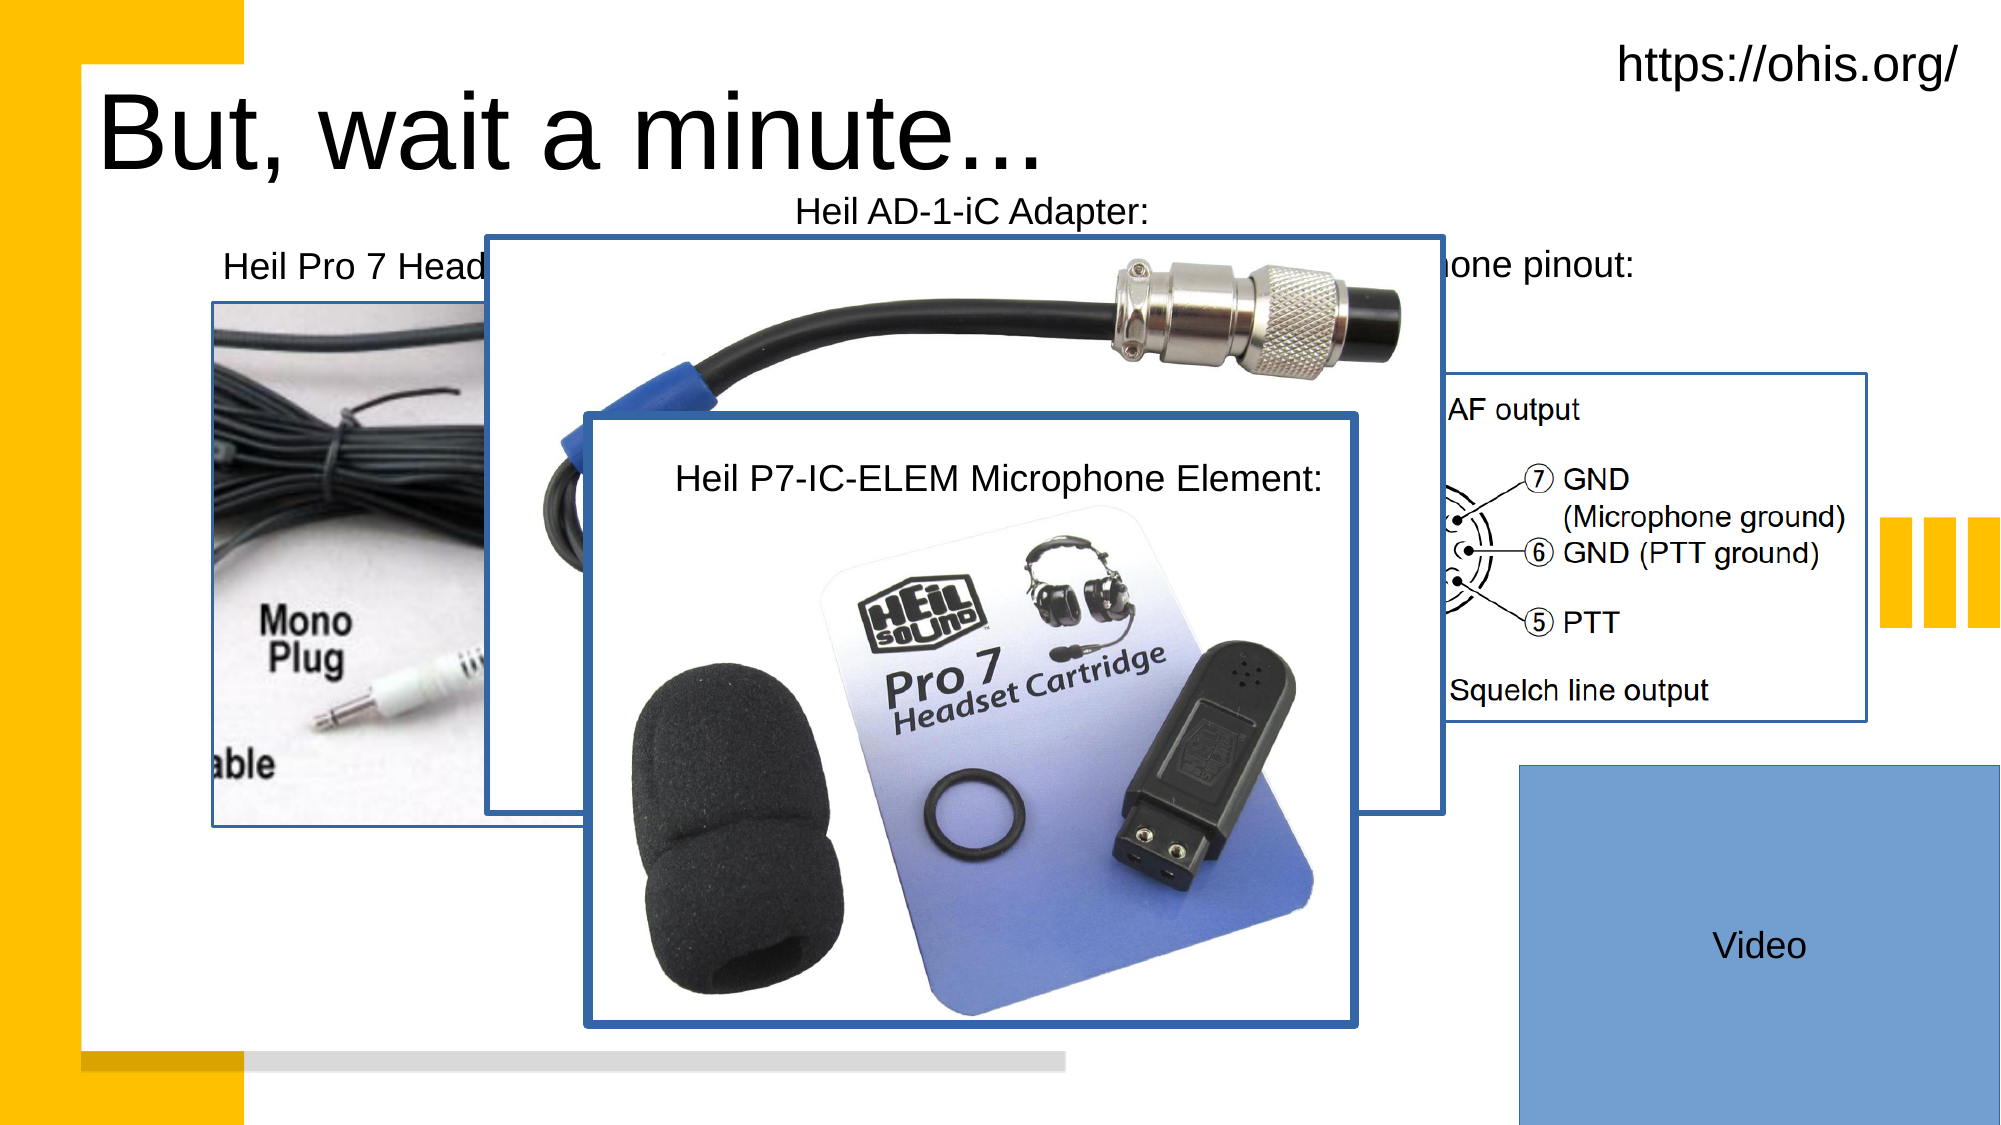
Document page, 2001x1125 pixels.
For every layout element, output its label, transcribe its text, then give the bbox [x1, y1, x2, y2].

picture [1446, 375, 1866, 721]
picture [490, 240, 1441, 811]
text_box Heil Pro 7 Headset: [207, 238, 484, 296]
text_box https://ohis.org/ [1590, 29, 1974, 105]
text_box [0, 0, 2000, 1125]
text_box Heil P7-IC-ELEM Microphone Element: [660, 450, 1339, 507]
text_box Heil AD-1-iC Adapter: [780, 183, 1165, 241]
text_box Video [1519, 765, 2000, 1125]
picture [214, 303, 583, 826]
text_box Icom IC-7300 Microphone pinout: [1446, 236, 1651, 294]
text_box But, wait a minute... [81, 64, 1921, 201]
picture [592, 420, 1351, 1021]
